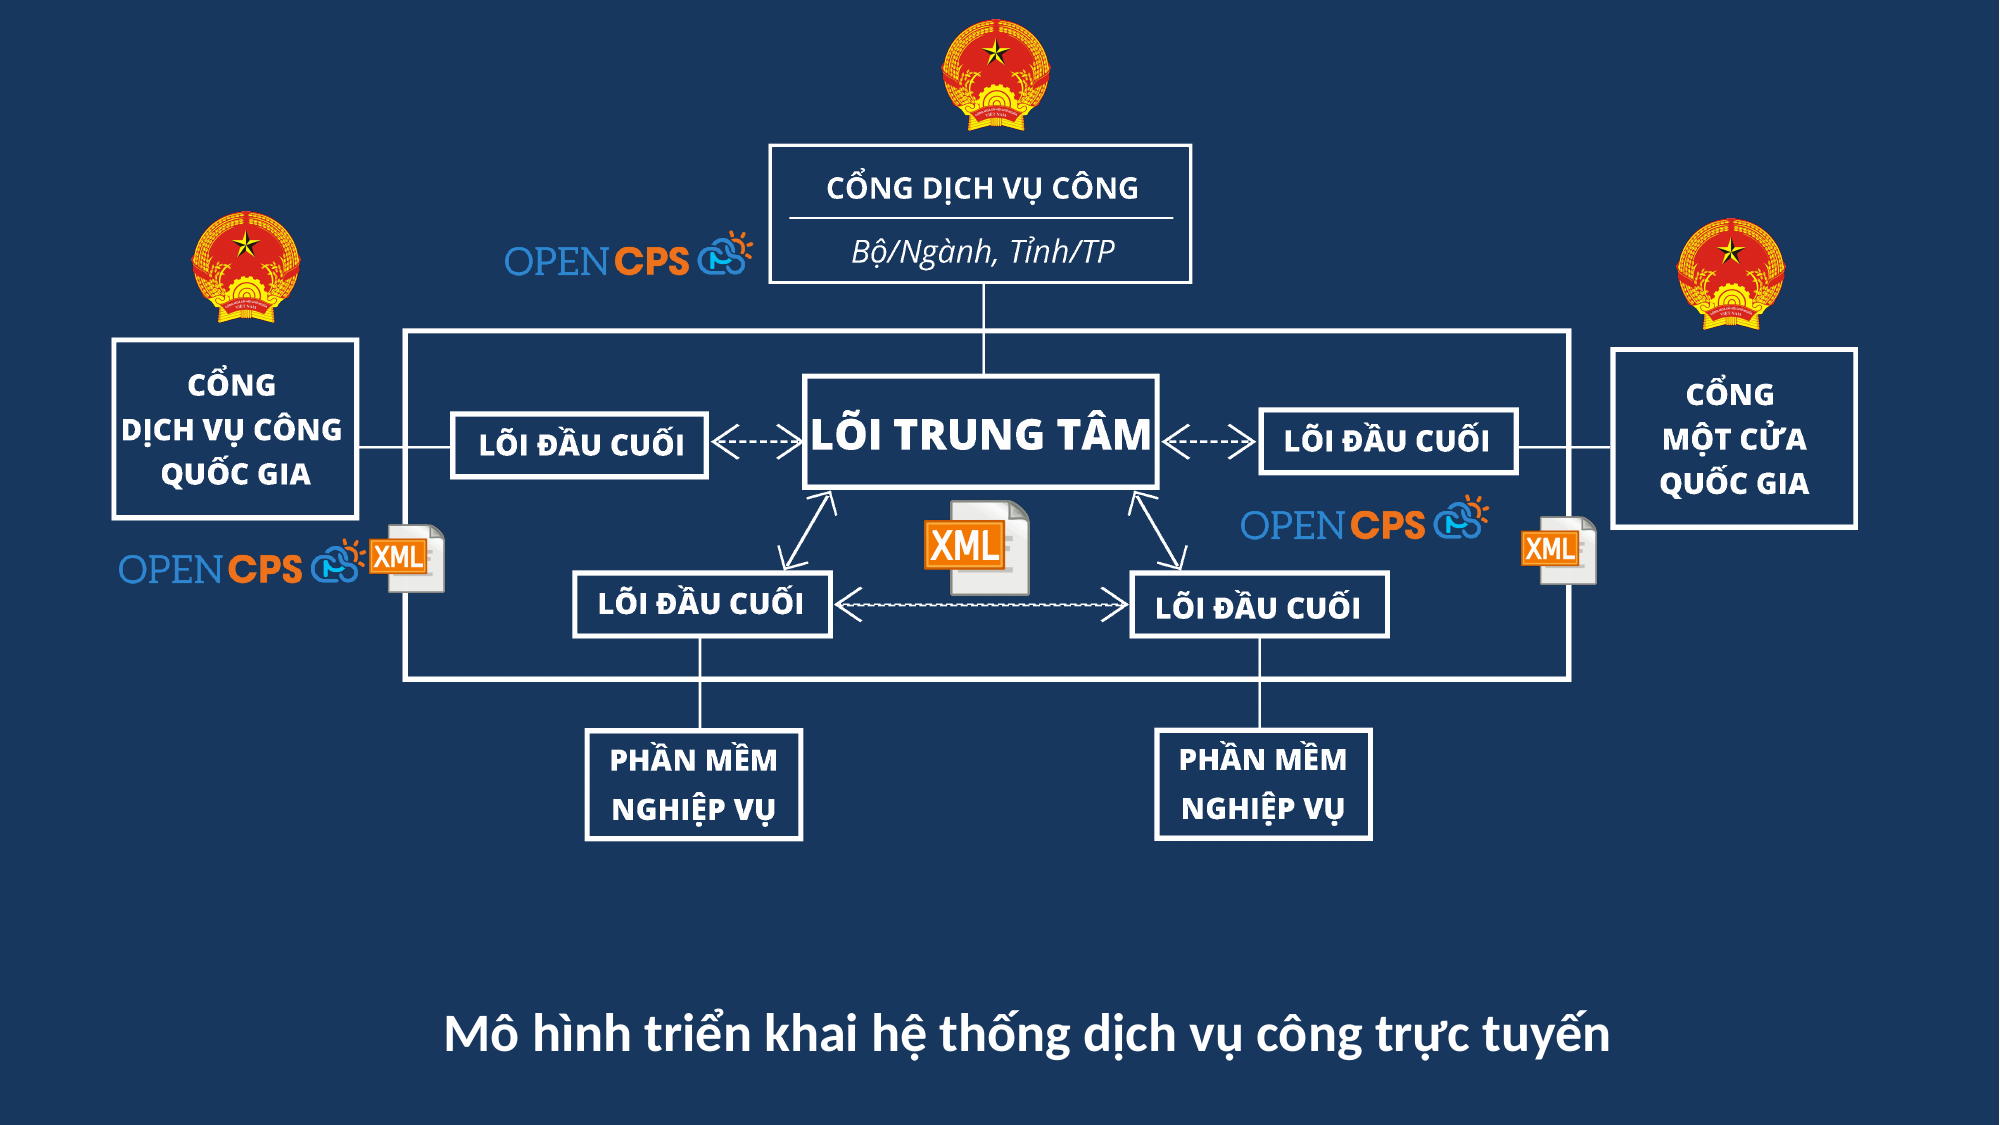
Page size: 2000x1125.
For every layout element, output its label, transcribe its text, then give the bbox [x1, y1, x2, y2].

text_box Mô hình triển khai hệ thống dịch vụ công trực tuyến [428, 989, 1629, 1070]
picture [60, 0, 1891, 1125]
